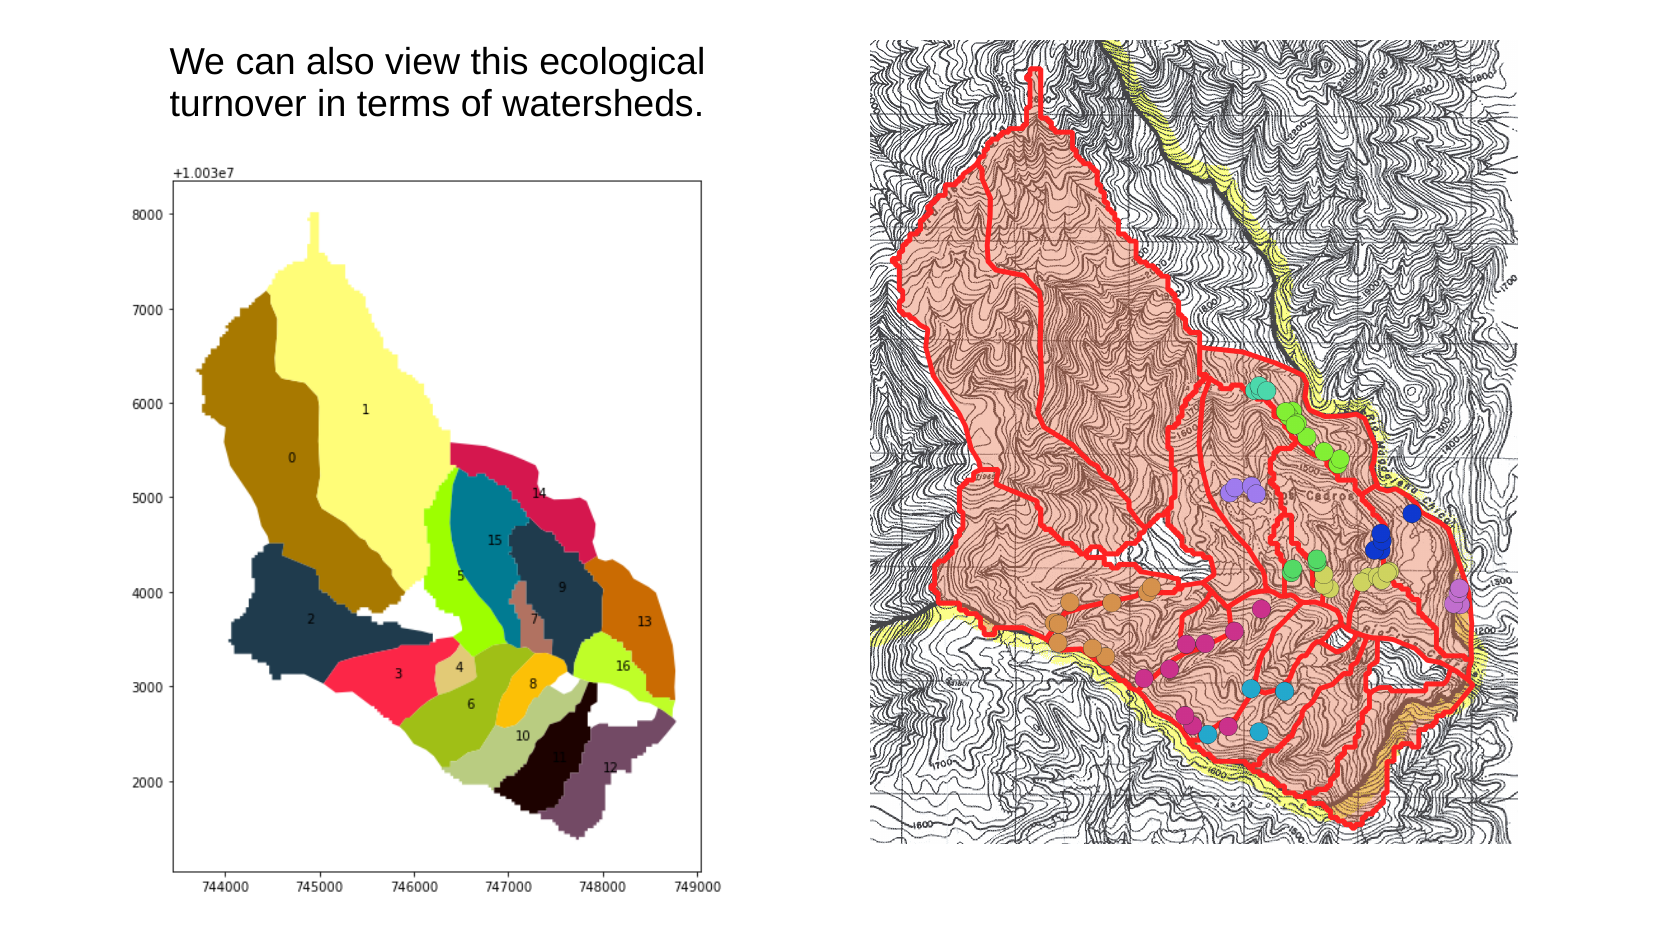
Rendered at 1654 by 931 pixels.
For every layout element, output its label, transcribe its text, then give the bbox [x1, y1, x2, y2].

text_box We can also view this ecological turnover in terms of watersheds. [154, 32, 749, 132]
picture [122, 159, 730, 902]
picture [870, 40, 1518, 844]
